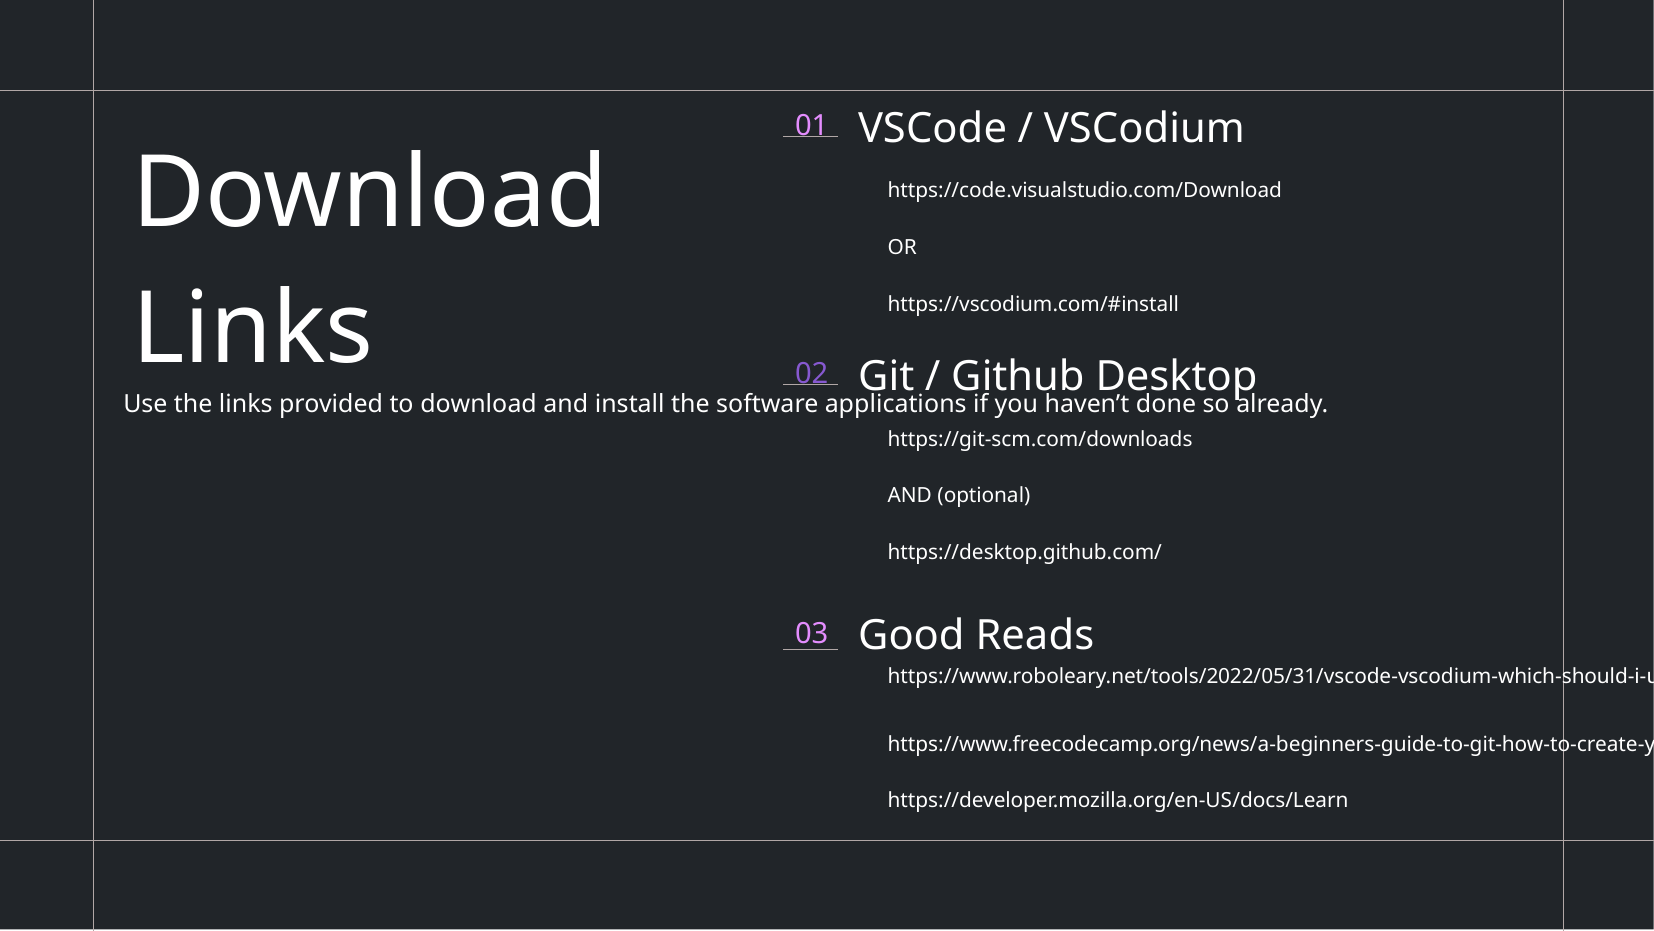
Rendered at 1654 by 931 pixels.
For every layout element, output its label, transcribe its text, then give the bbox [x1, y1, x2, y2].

text_box https://git-scm.com/downloads AND (optional) https://desktop.github.com/ [872, 388, 1564, 549]
text_box Git / Github Desktop [843, 338, 1399, 451]
text_box 01 [780, 97, 843, 147]
text_box Use the links provided to download and install the software applications if you haven’t done so already. [108, 378, 725, 570]
text_box https://code.visualstudio.com/Download OR https://vscodium.com/#install [872, 140, 1564, 325]
text_box 03 [780, 604, 843, 655]
text_box Download Links [117, 112, 591, 362]
text_box VSCode / VSCodium [843, 90, 1339, 203]
text_box https://www.roboleary.net/tools/2022/05/31/vscode-vscodium-which-should-i-use.html [872, 653, 1549, 721]
text_box 02 [780, 345, 843, 395]
text_box Good Reads [843, 597, 1219, 711]
text_box https://www.freecodecamp.org/news/a-beginners-guide-to-git-how-to-create-your-first-github-project-c3ff53f56861/ https://developer.mozilla.org/en-US/docs/Learn [872, 721, 1564, 840]
